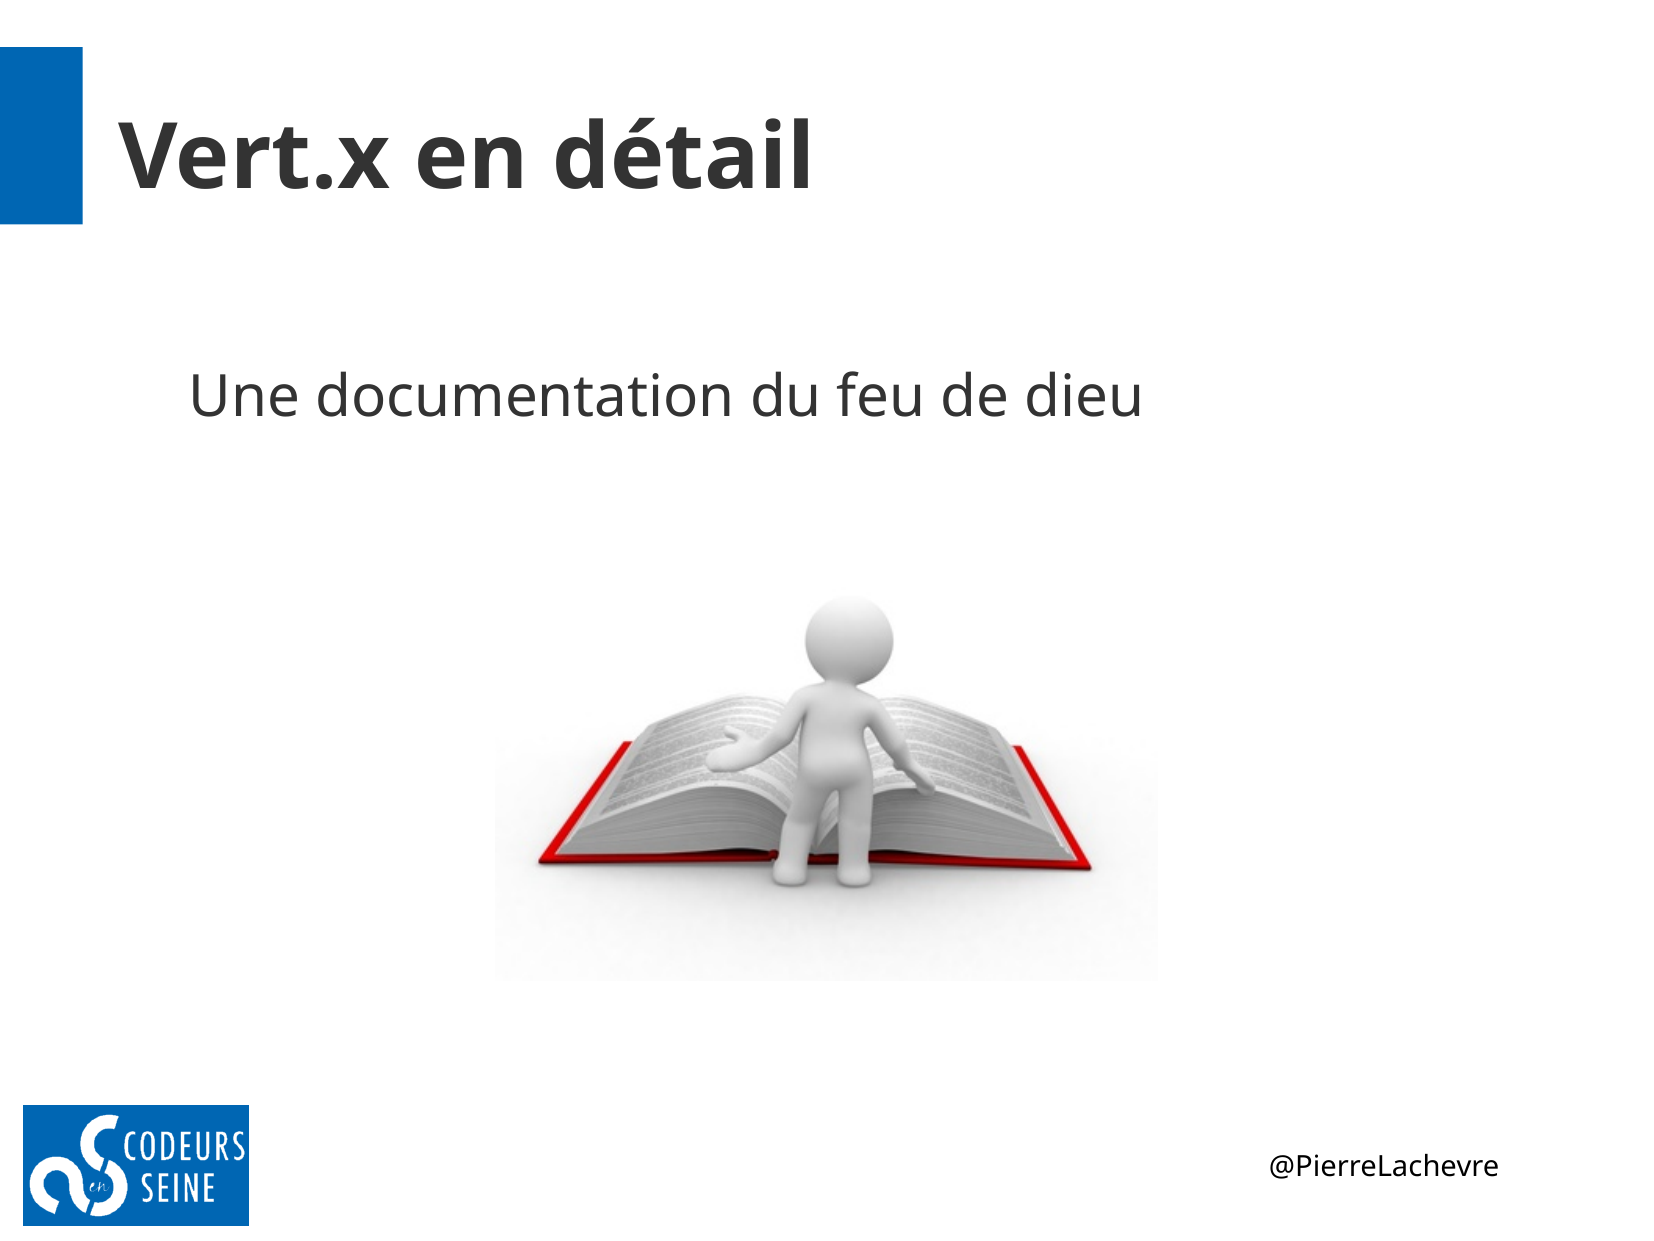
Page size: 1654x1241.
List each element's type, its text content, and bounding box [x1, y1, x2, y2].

list Une documentation du feu de dieu [118, 354, 1536, 1074]
title Vert.x en détail [118, 49, 1571, 257]
picture [23, 1105, 249, 1226]
picture [495, 538, 1158, 981]
